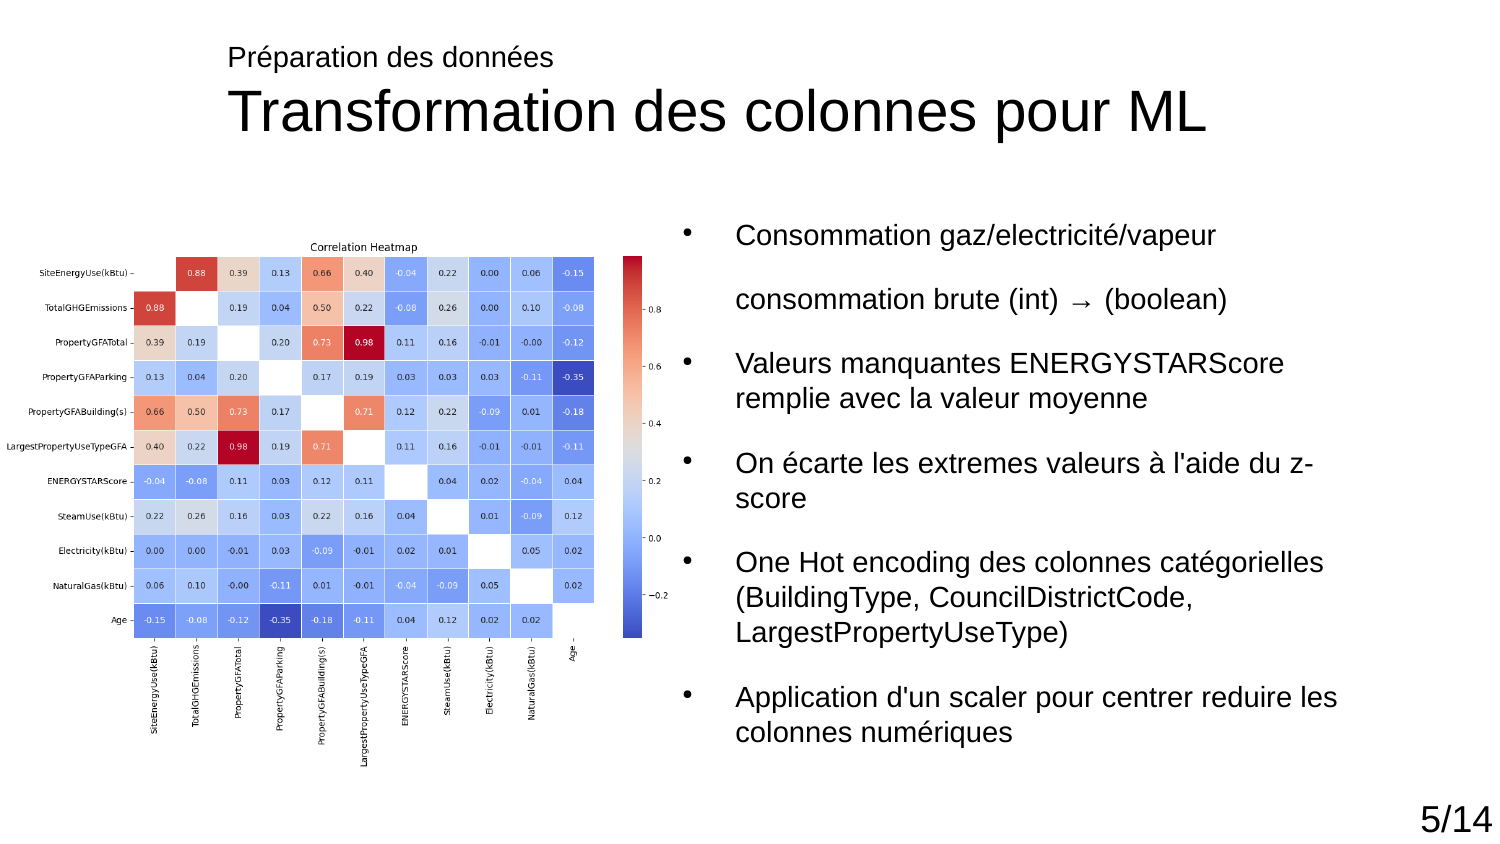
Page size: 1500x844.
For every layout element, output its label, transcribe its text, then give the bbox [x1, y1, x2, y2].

picture [0, 236, 674, 771]
title Préparation des données Transformation des colonnes pour ML [212, 23, 1368, 174]
text_box 5/14 [1405, 791, 1500, 844]
list Consommation gaz/electricité/vapeur consommation brute (int) → (boolean) Valeurs manquantes ENERGYSTARScore remplie avec la valeur moyenne On écarte les extremes valeurs à l'aide du z-score One Hot encoding des colonnes catégorielles (BuildingType, CouncilDistrictCode, LargestPropertyUseType) Application d'un scaler pour centrer reduire les colonnes numériques [649, 200, 1380, 735]
